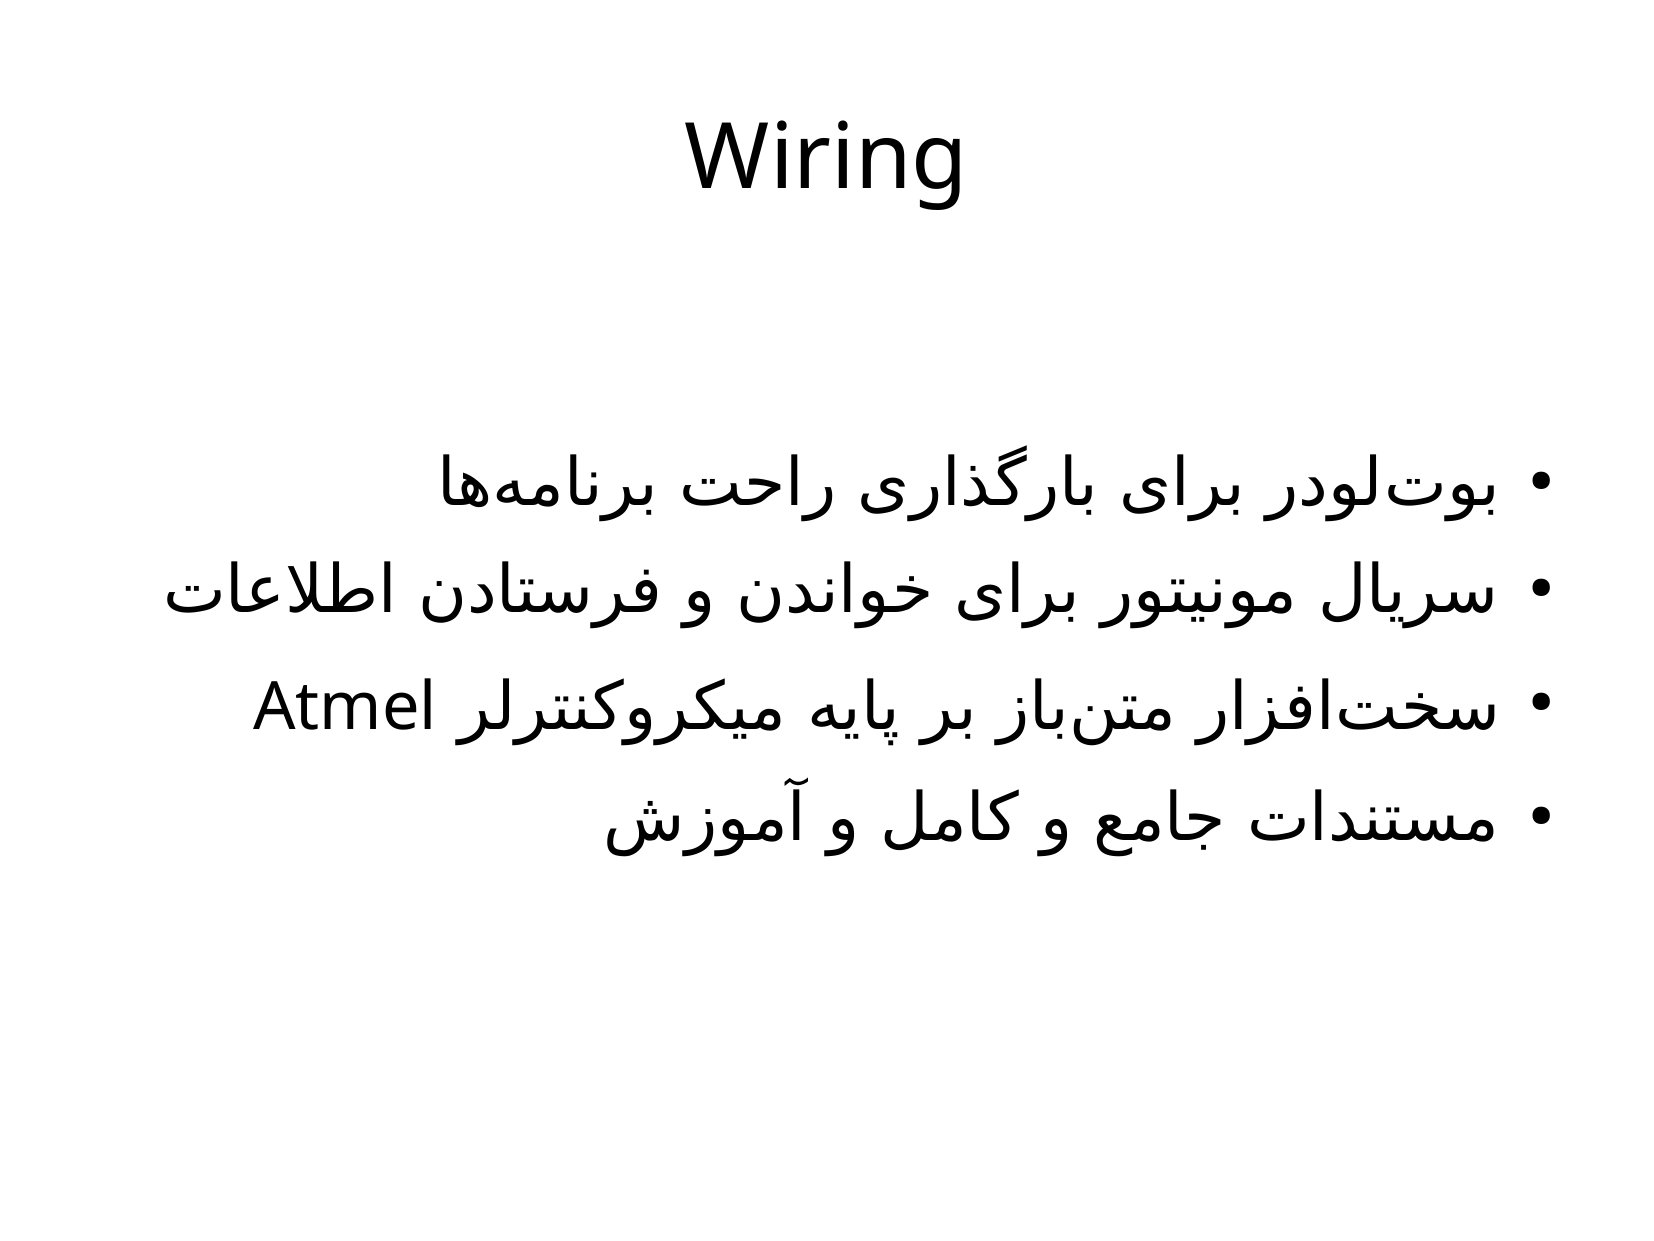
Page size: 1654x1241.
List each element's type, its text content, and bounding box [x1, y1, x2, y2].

list بوت‌لودر برای بارگذاری راحت برنامه‌ها سریال مونیتور برای خواندن و فرستادن اطلاعات سخت‌افزار متن‌باز بر پایه میکروکنترلر Atmel مستندات جامع و کامل و آموزش [82, 290, 1571, 1010]
title Wiring [82, 49, 1571, 257]
